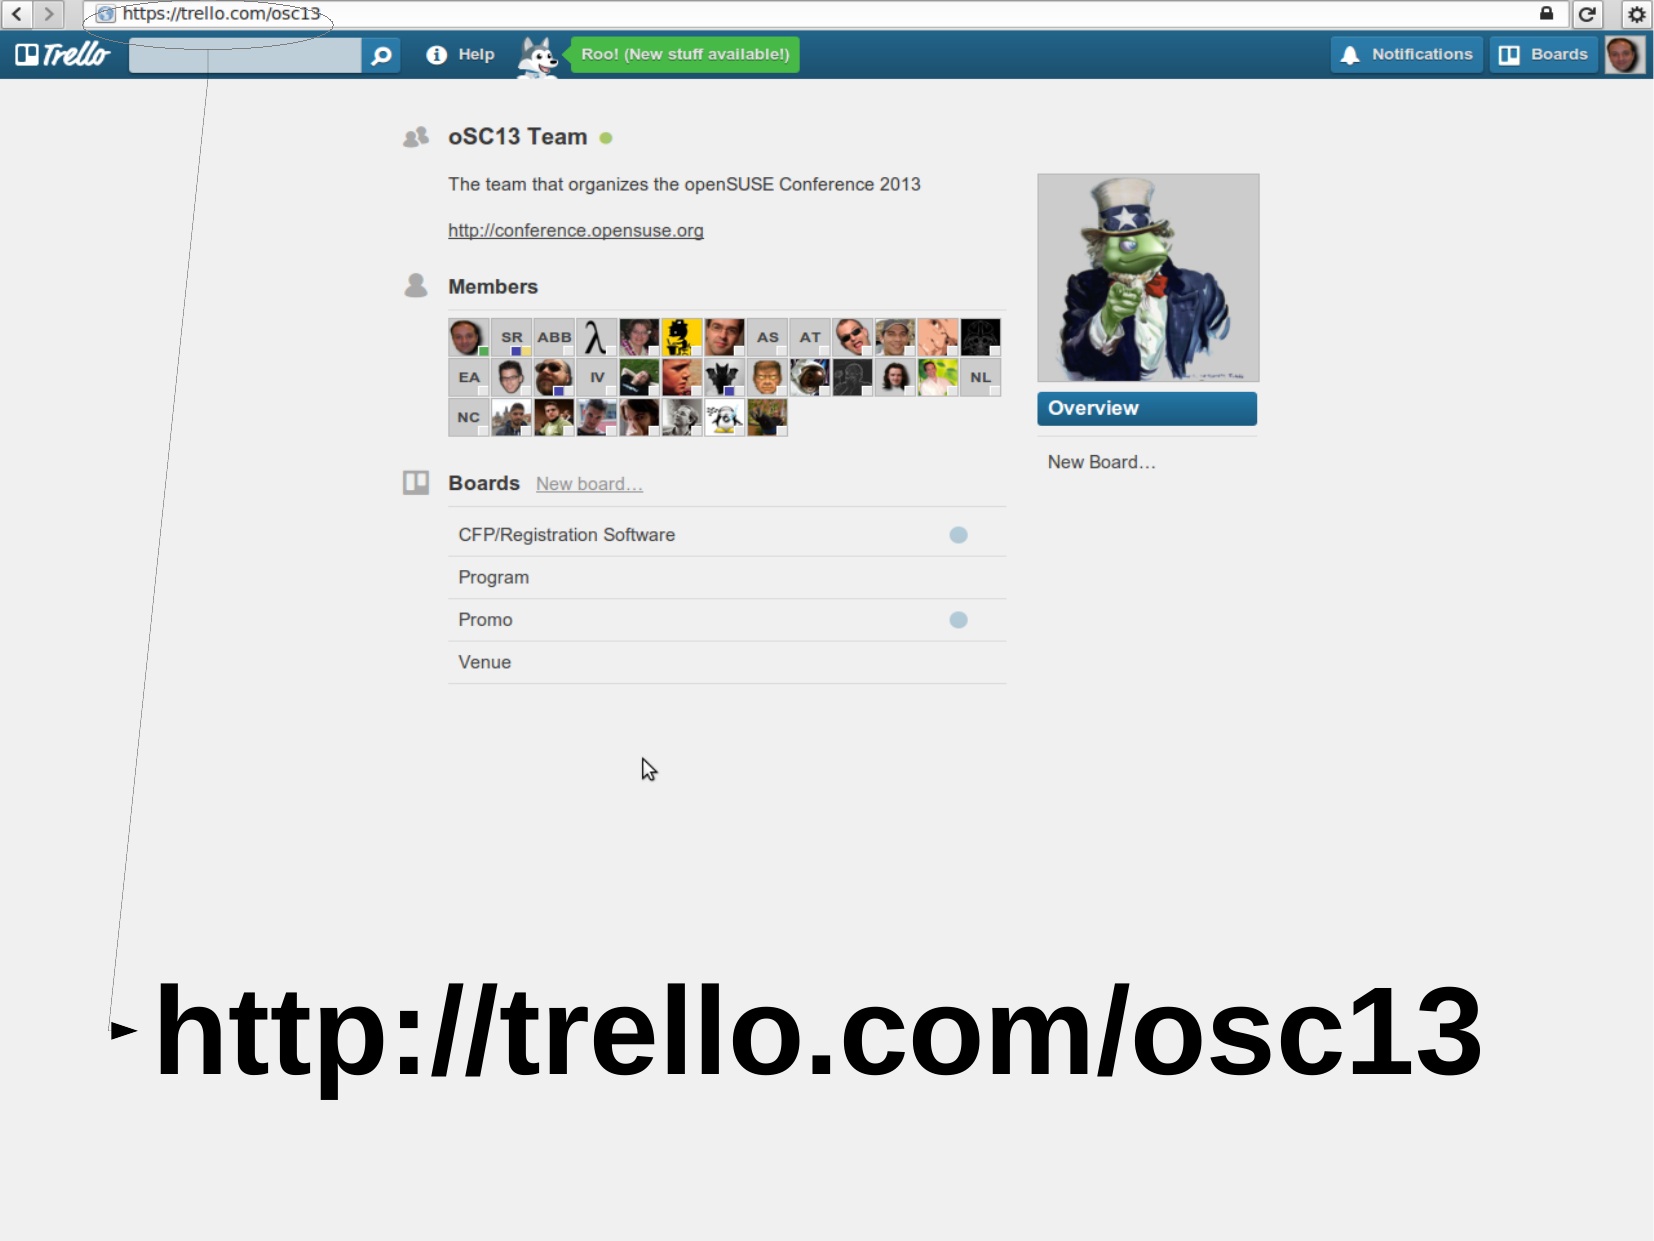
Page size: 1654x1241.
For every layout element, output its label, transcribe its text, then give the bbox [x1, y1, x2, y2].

text_box http://trello.com/osc13 [137, 953, 1502, 1109]
picture [0, 0, 1654, 1241]
